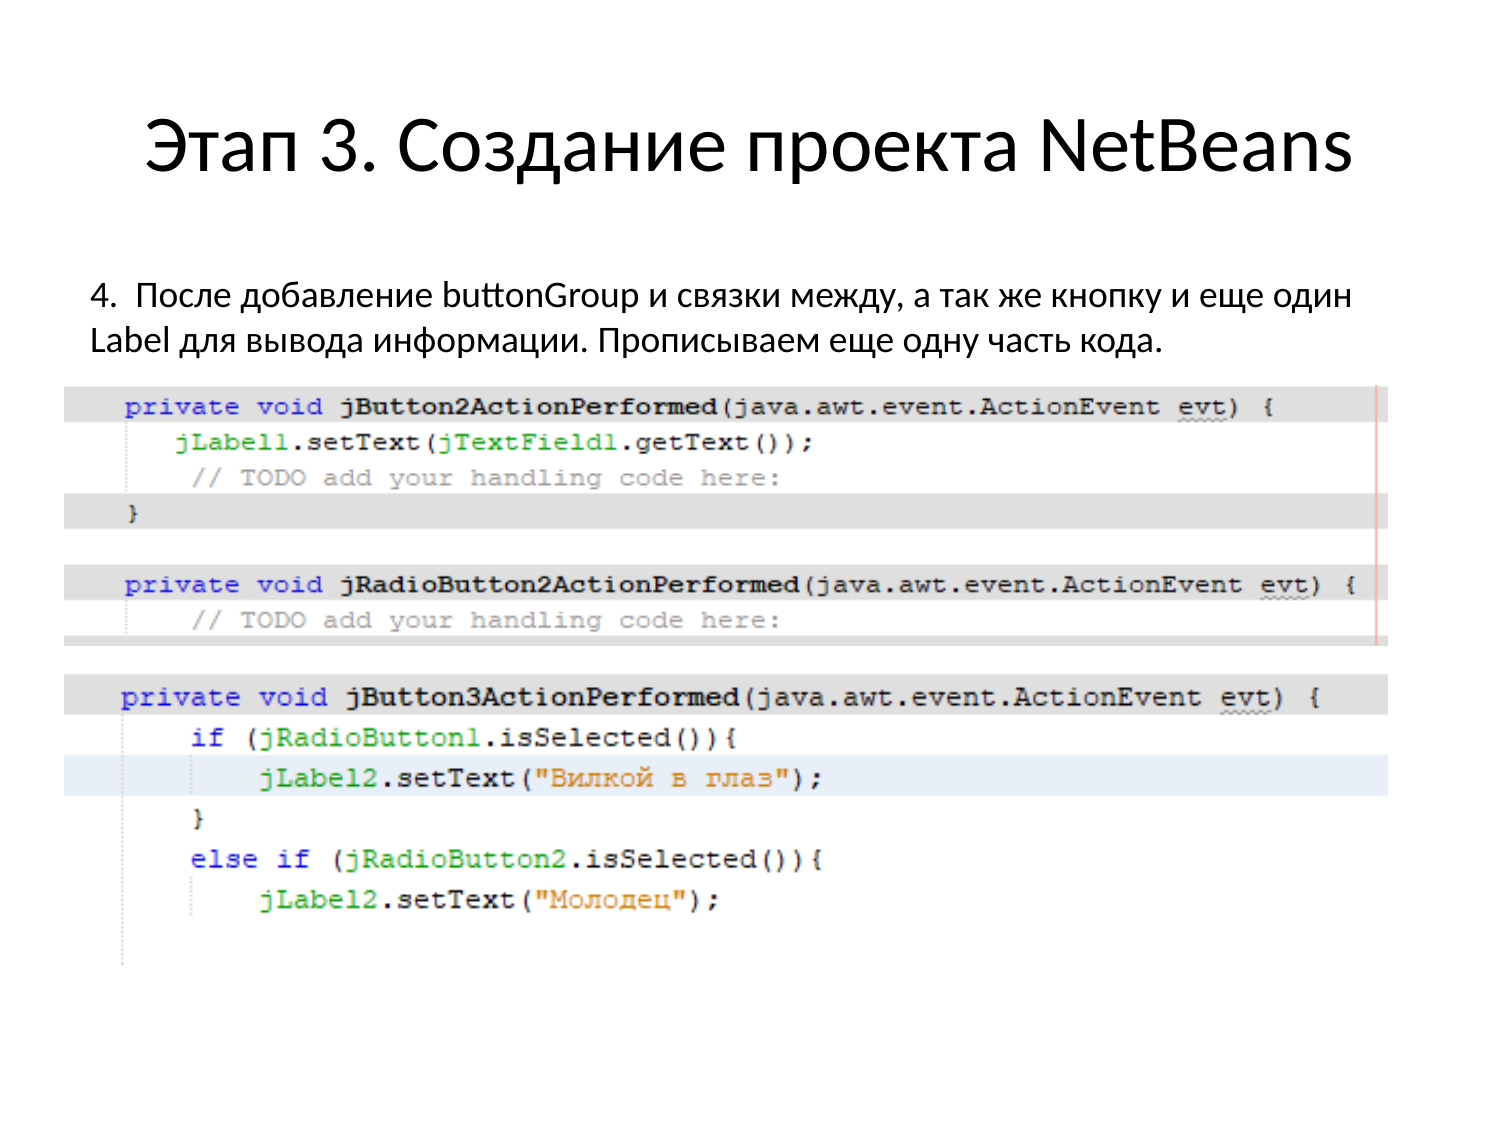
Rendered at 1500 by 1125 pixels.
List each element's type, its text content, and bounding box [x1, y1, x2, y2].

title Этап 3. Создание проекта NetBeans [75, 45, 1425, 233]
list 4. После добавление buttonGroup и связки между, а так же кнопку и еще один Label для вывода информации. Прописываем еще одну часть кода. [75, 262, 1425, 374]
picture [64, 668, 1388, 965]
picture [64, 385, 1388, 646]
